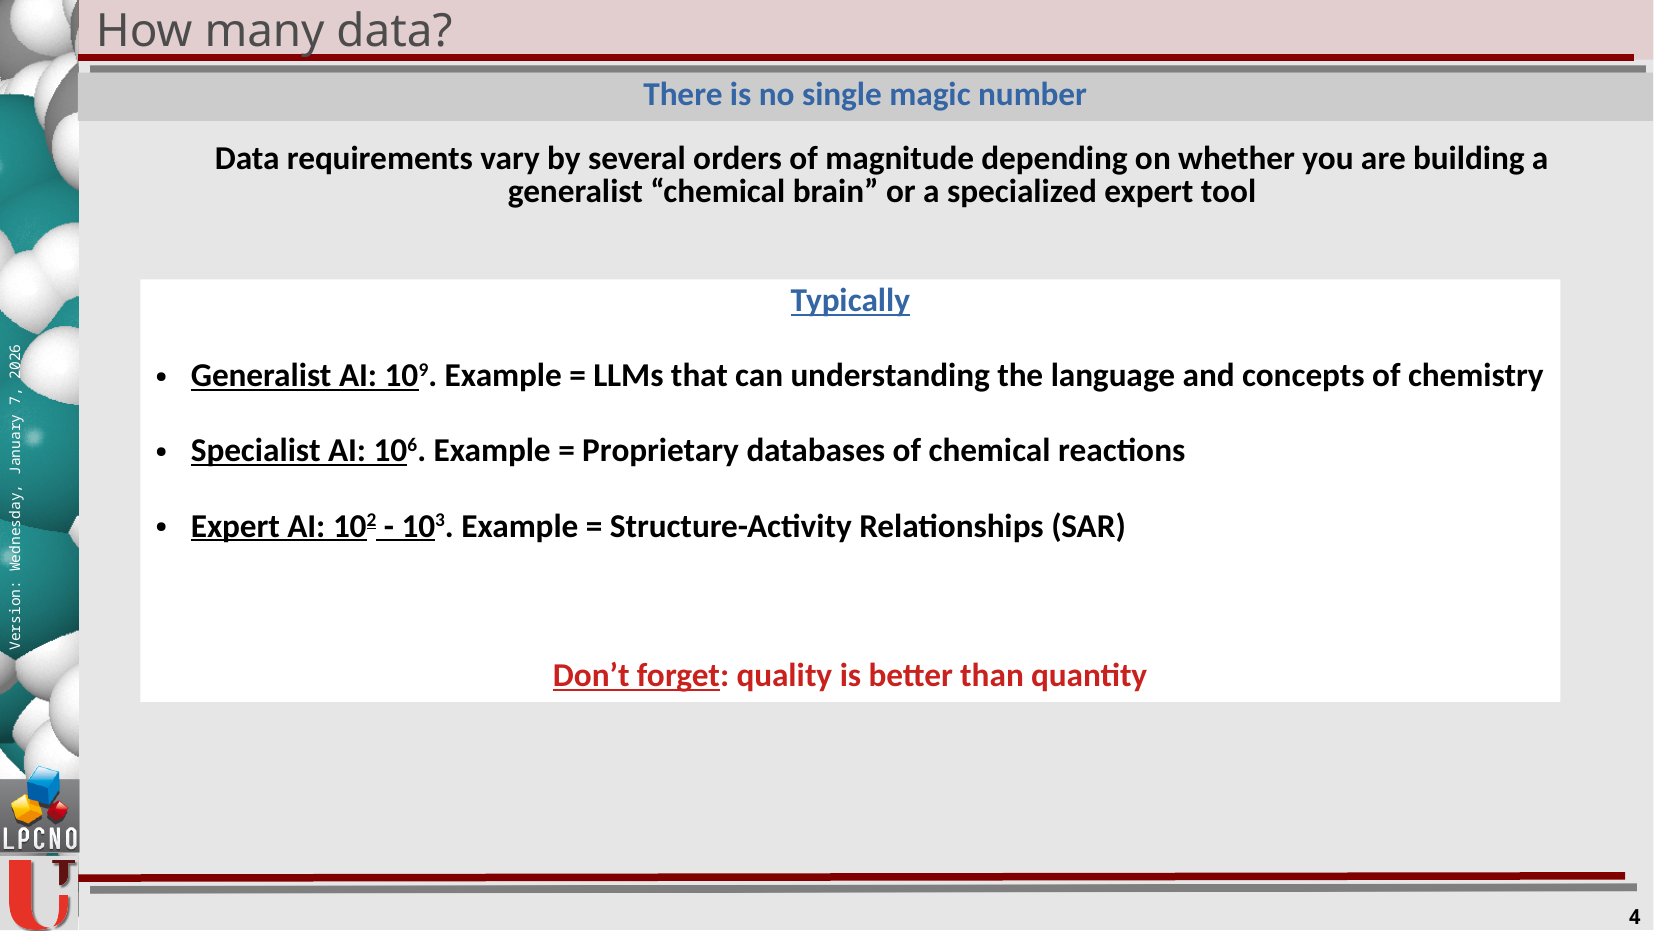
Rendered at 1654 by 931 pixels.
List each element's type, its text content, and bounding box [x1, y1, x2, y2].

text_box Data requirements vary by several orders of magnitude depending on whether you are building a generalist “chemical brain” or a specialized expert tool [132, 136, 1634, 219]
title How many data? [78, 0, 1654, 58]
picture [9, 860, 75, 930]
text_box Typically Generalist AI: 109. Example = LLMs that can understanding the language and concepts of chemistry Specialist AI: 106. Example = Proprietary databases of chemical reactions Expert AI: 102 - 103. Example = Structure-Activity Relationships (SAR) Don’t forget: quality is better than quantity [140, 279, 1561, 702]
picture [0, 0, 80, 855]
text_box There is no single magic number [77, 72, 1653, 121]
